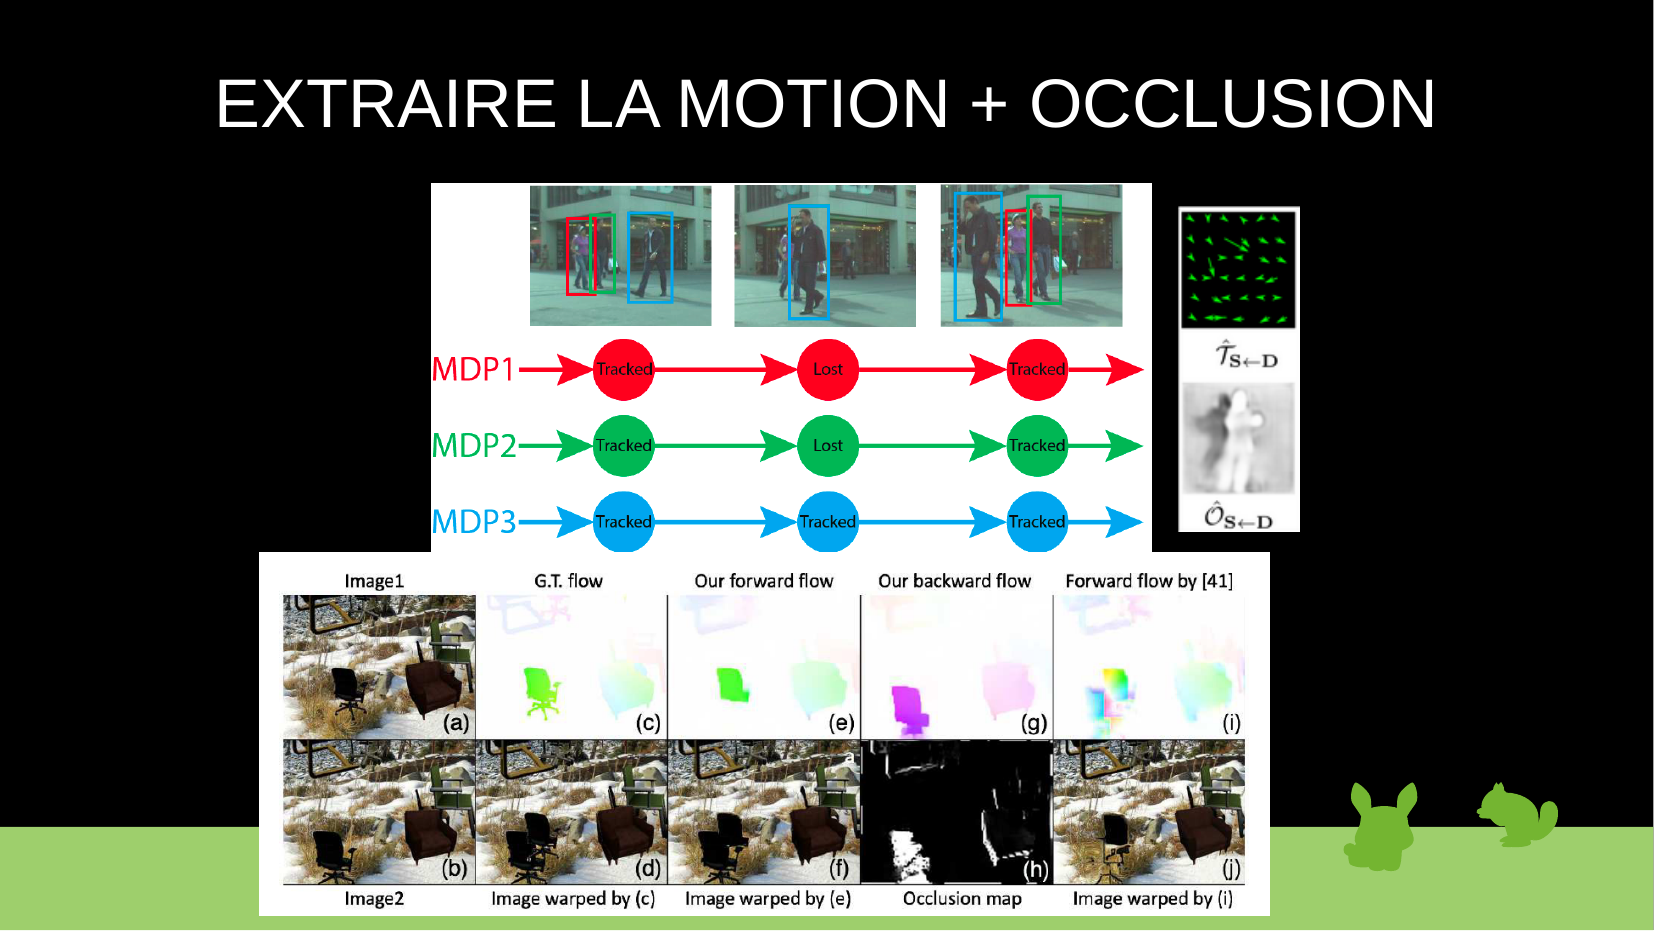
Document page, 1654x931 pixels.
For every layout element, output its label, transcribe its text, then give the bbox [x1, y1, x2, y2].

picture [1177, 206, 1300, 532]
picture [259, 183, 1270, 916]
title EXTRAIRE LA MOTION + OCCLUSION [88, 29, 1565, 178]
